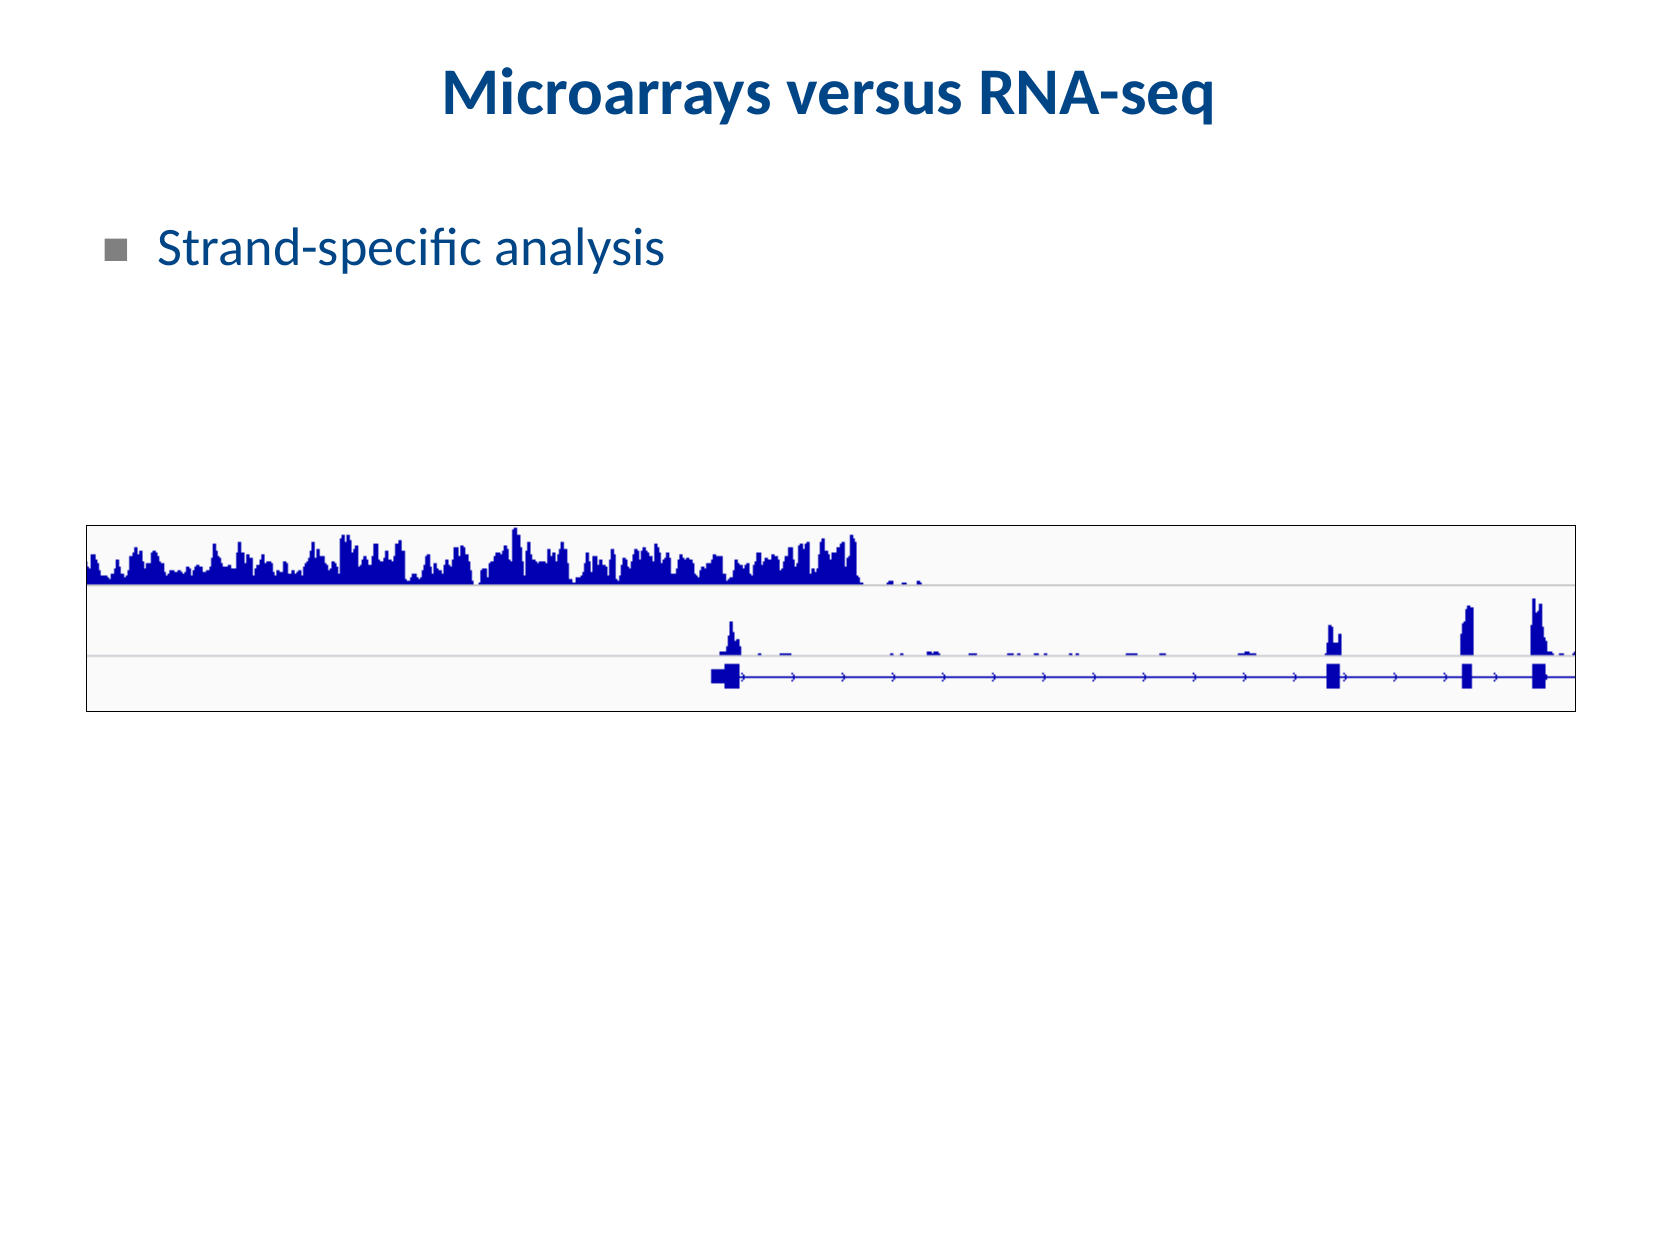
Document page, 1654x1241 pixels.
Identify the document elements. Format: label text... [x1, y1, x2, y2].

picture [86, 569, 1576, 712]
title Microarrays versus RNA-seq [85, 18, 1574, 177]
list Strand-specific analysis [86, 225, 1576, 569]
